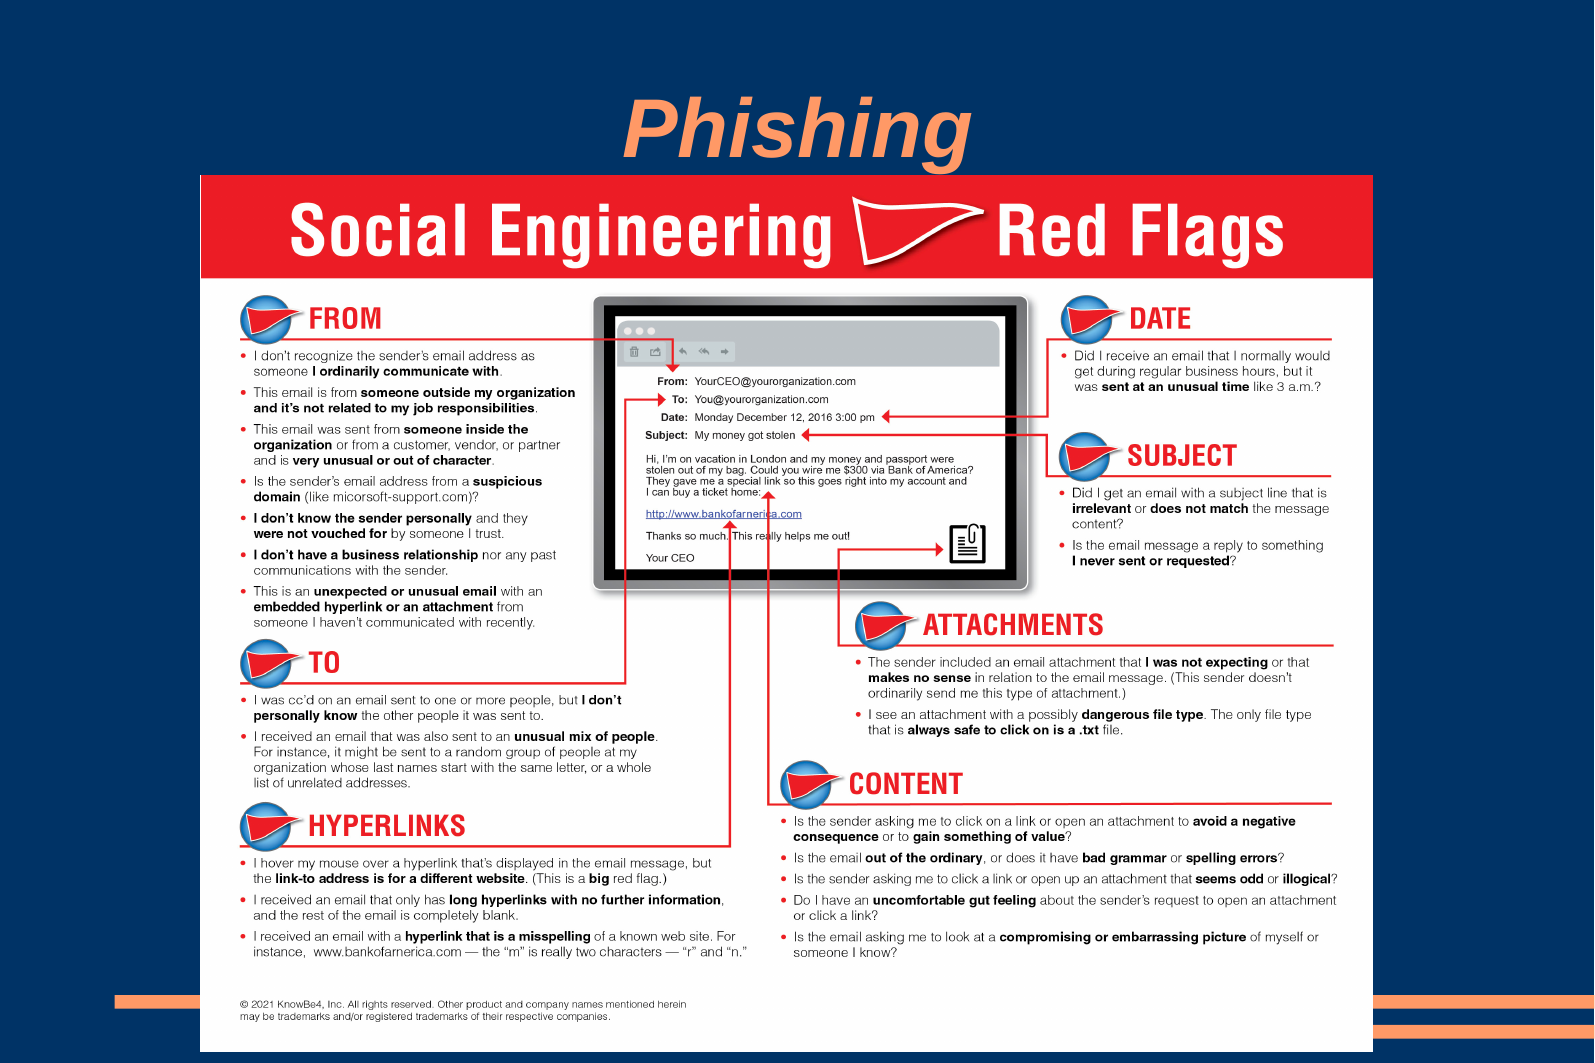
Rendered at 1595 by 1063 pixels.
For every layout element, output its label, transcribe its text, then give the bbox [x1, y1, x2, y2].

title Phishing [117, 39, 1479, 218]
picture [200, 175, 1373, 1052]
